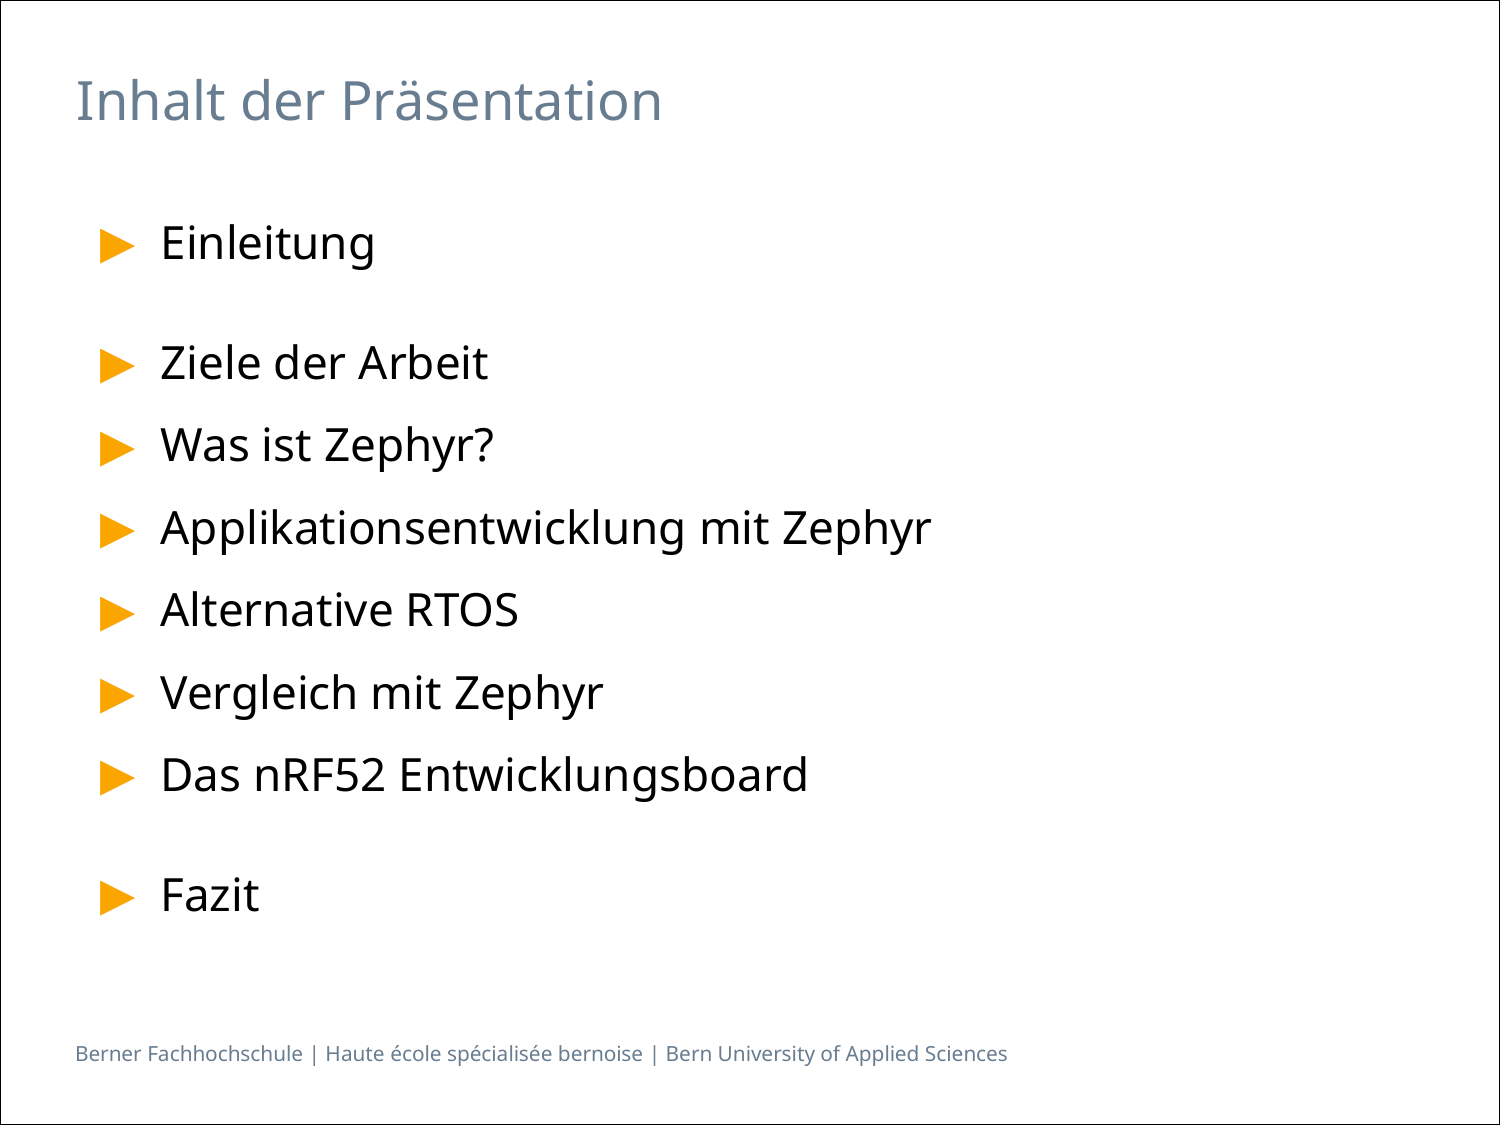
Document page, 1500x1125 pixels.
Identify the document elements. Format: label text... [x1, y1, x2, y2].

list Einleitung Ziele der Arbeit Was ist Zephyr? Applikationsentwicklung mit Zephyr Alternative RTOS Vergleich mit Zephyr Das nRF52 Entwicklungsboard Fazit [85, 178, 1415, 947]
title Inhalt der Präsentation [76, 59, 1406, 148]
